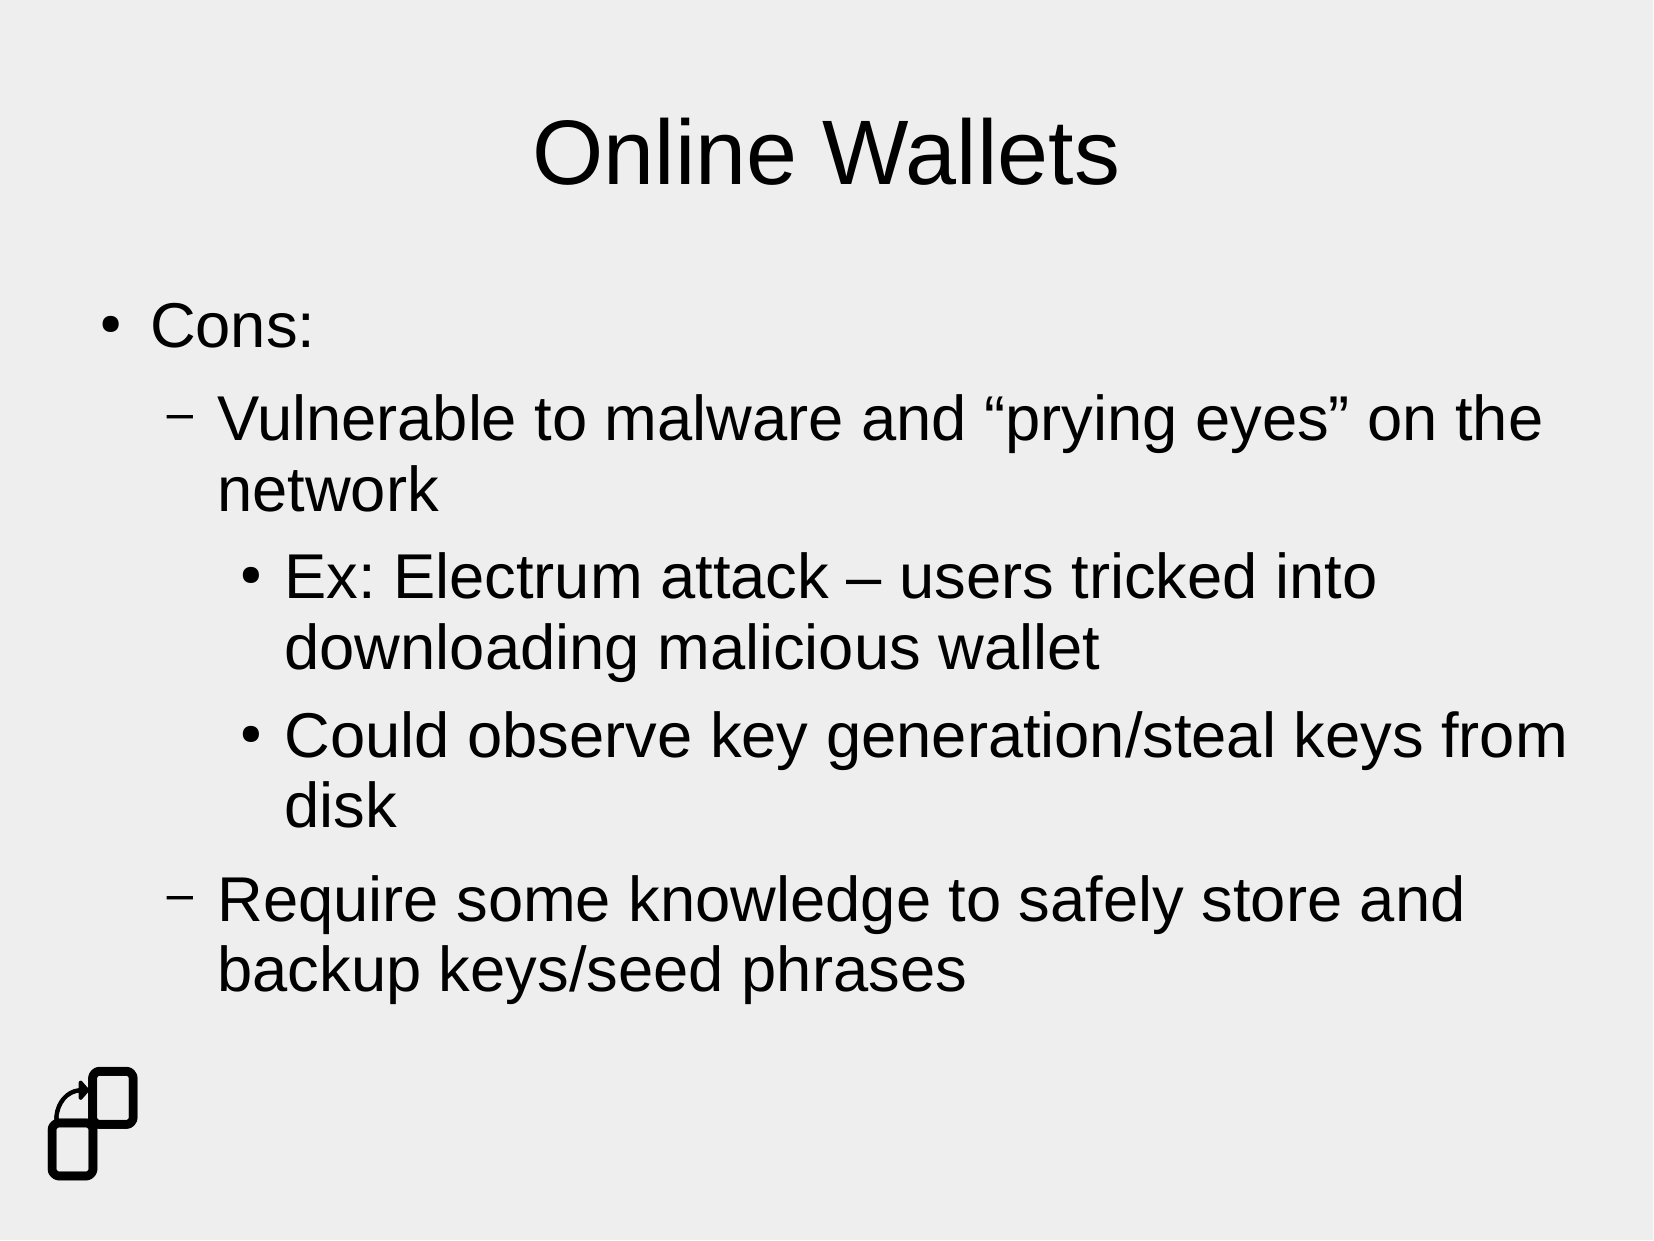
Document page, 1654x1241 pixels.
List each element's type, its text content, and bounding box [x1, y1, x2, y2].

list Cons: Vulnerable to malware and “prying eyes” on the network Ex: Electrum attack – users tricked into downloading malicious wallet Could observe key generation/steal keys from disk Require some knowledge to safely store and backup keys/seed phrases [82, 290, 1571, 1010]
title Online Wallets [82, 49, 1571, 257]
picture [30, 1062, 153, 1186]
